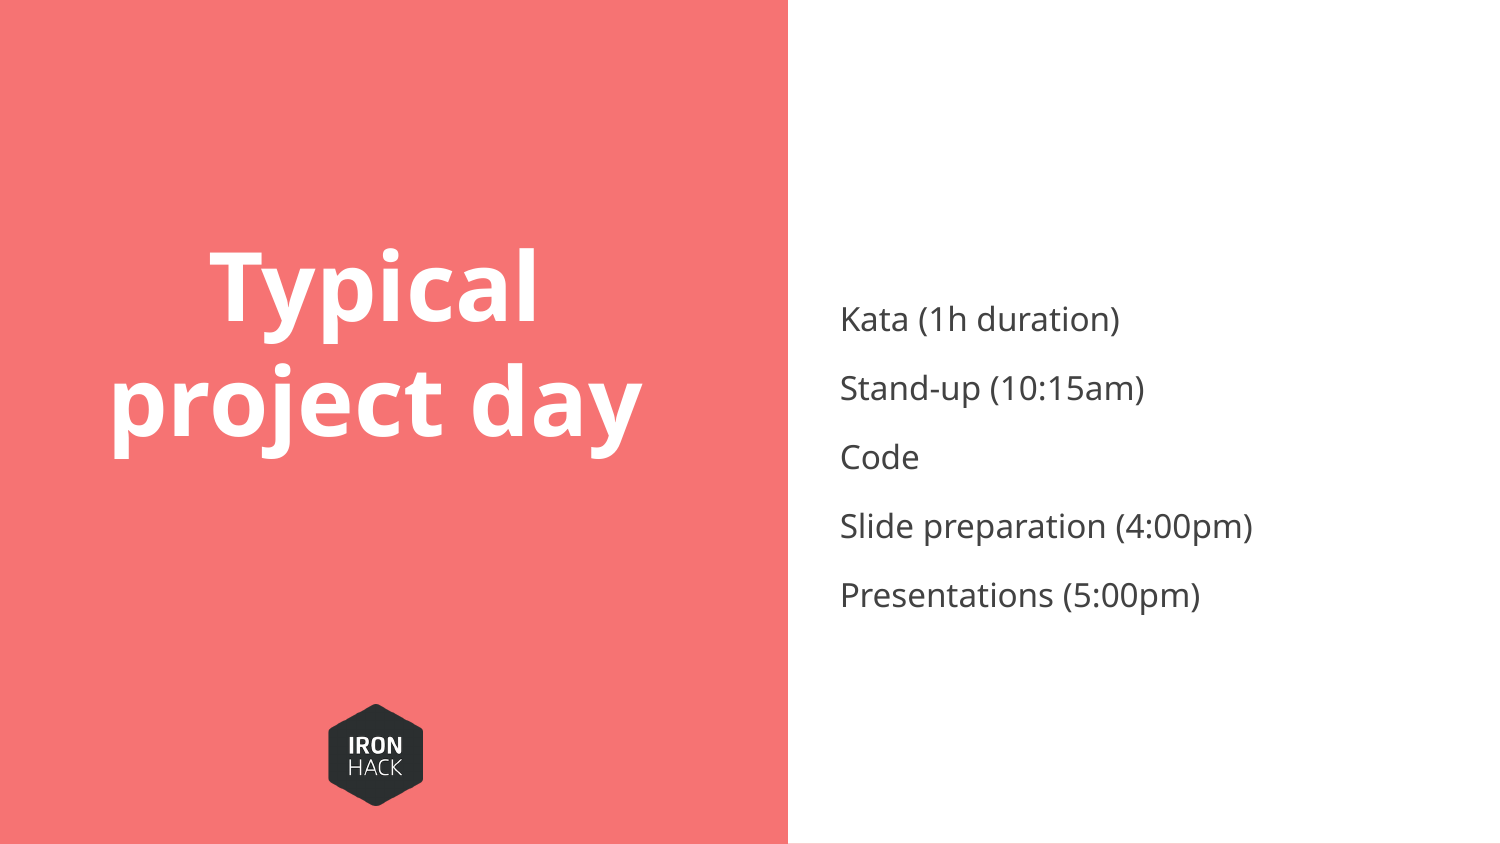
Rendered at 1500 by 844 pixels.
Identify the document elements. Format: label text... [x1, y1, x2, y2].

picture [328, 704, 423, 806]
list Kata (1h duration) Stand-up (10:15am) Code Slide preparation (4:00pm) Presentations (5:00pm) [810, 118, 1440, 725]
title Typical project day [43, 176, 708, 471]
